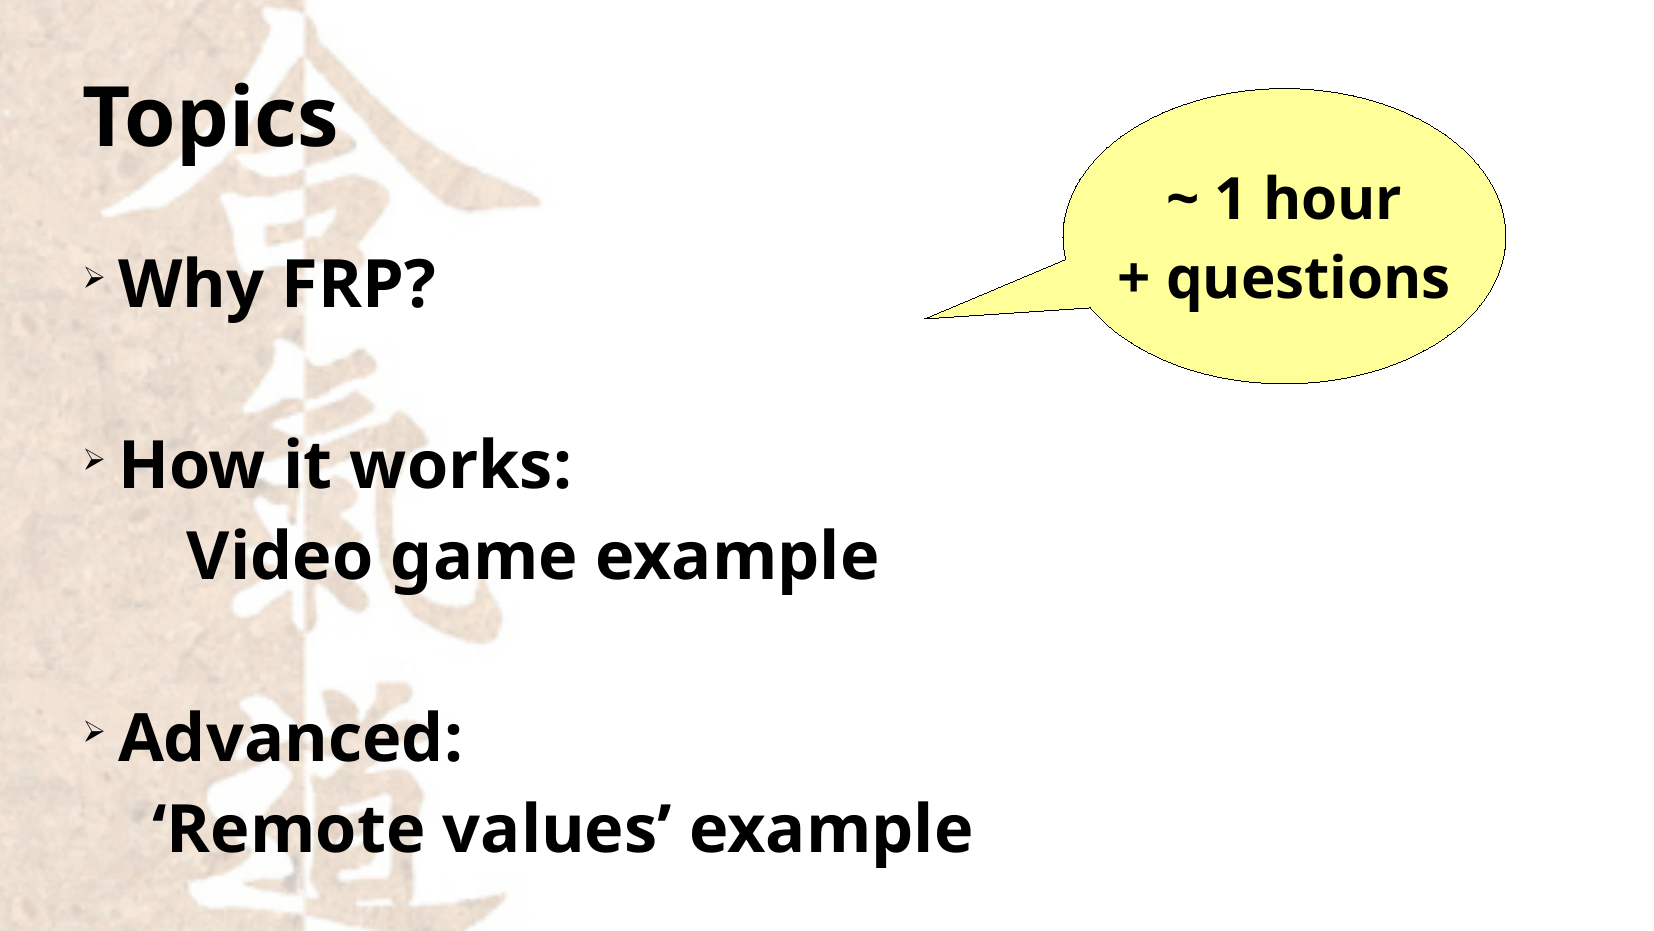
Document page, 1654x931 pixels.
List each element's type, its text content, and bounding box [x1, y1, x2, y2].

text_box ~ 1 hour + questions [924, 88, 1506, 384]
subtitle Why FRP? How it works: Video game example Advanced: ‘Remote values’ example FRP implementation: Javascript memory management [82, 236, 1571, 907]
picture [0, 0, 1654, 931]
title Topics [82, 37, 1571, 193]
